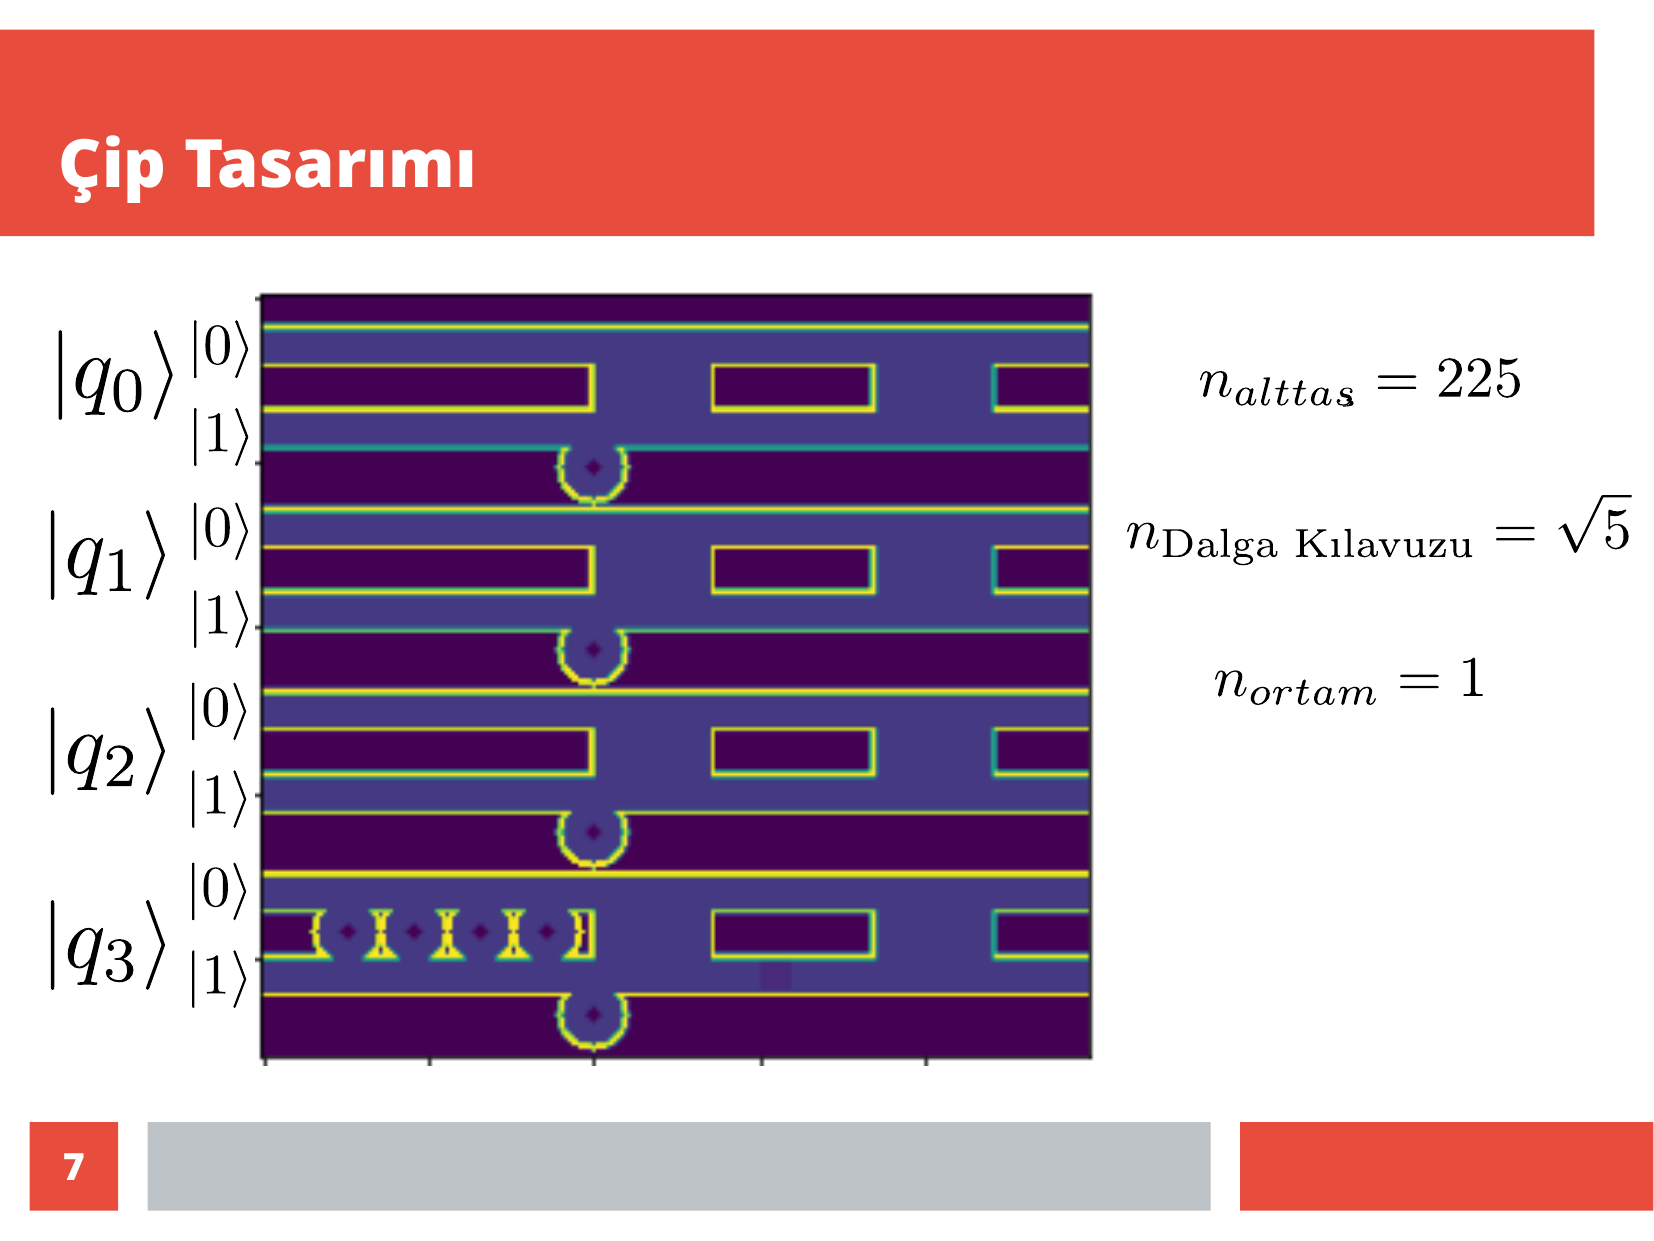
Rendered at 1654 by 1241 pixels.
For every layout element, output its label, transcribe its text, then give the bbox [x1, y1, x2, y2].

text_box [1127, 495, 1632, 566]
text_box [1215, 657, 1483, 706]
text_box [190, 408, 249, 466]
text_box [190, 590, 249, 649]
text_box [188, 862, 247, 921]
text_box [188, 950, 247, 1009]
text_box [188, 770, 247, 829]
text_box [45, 707, 166, 796]
title Çip Tasarımı [59, 59, 1595, 207]
text_box [190, 320, 249, 379]
text_box [52, 330, 173, 421]
text_box [1200, 358, 1520, 407]
text_box [45, 510, 166, 601]
text_box [45, 900, 166, 991]
text_box [190, 502, 249, 561]
picture [255, 260, 1111, 1066]
text_box [188, 682, 247, 741]
